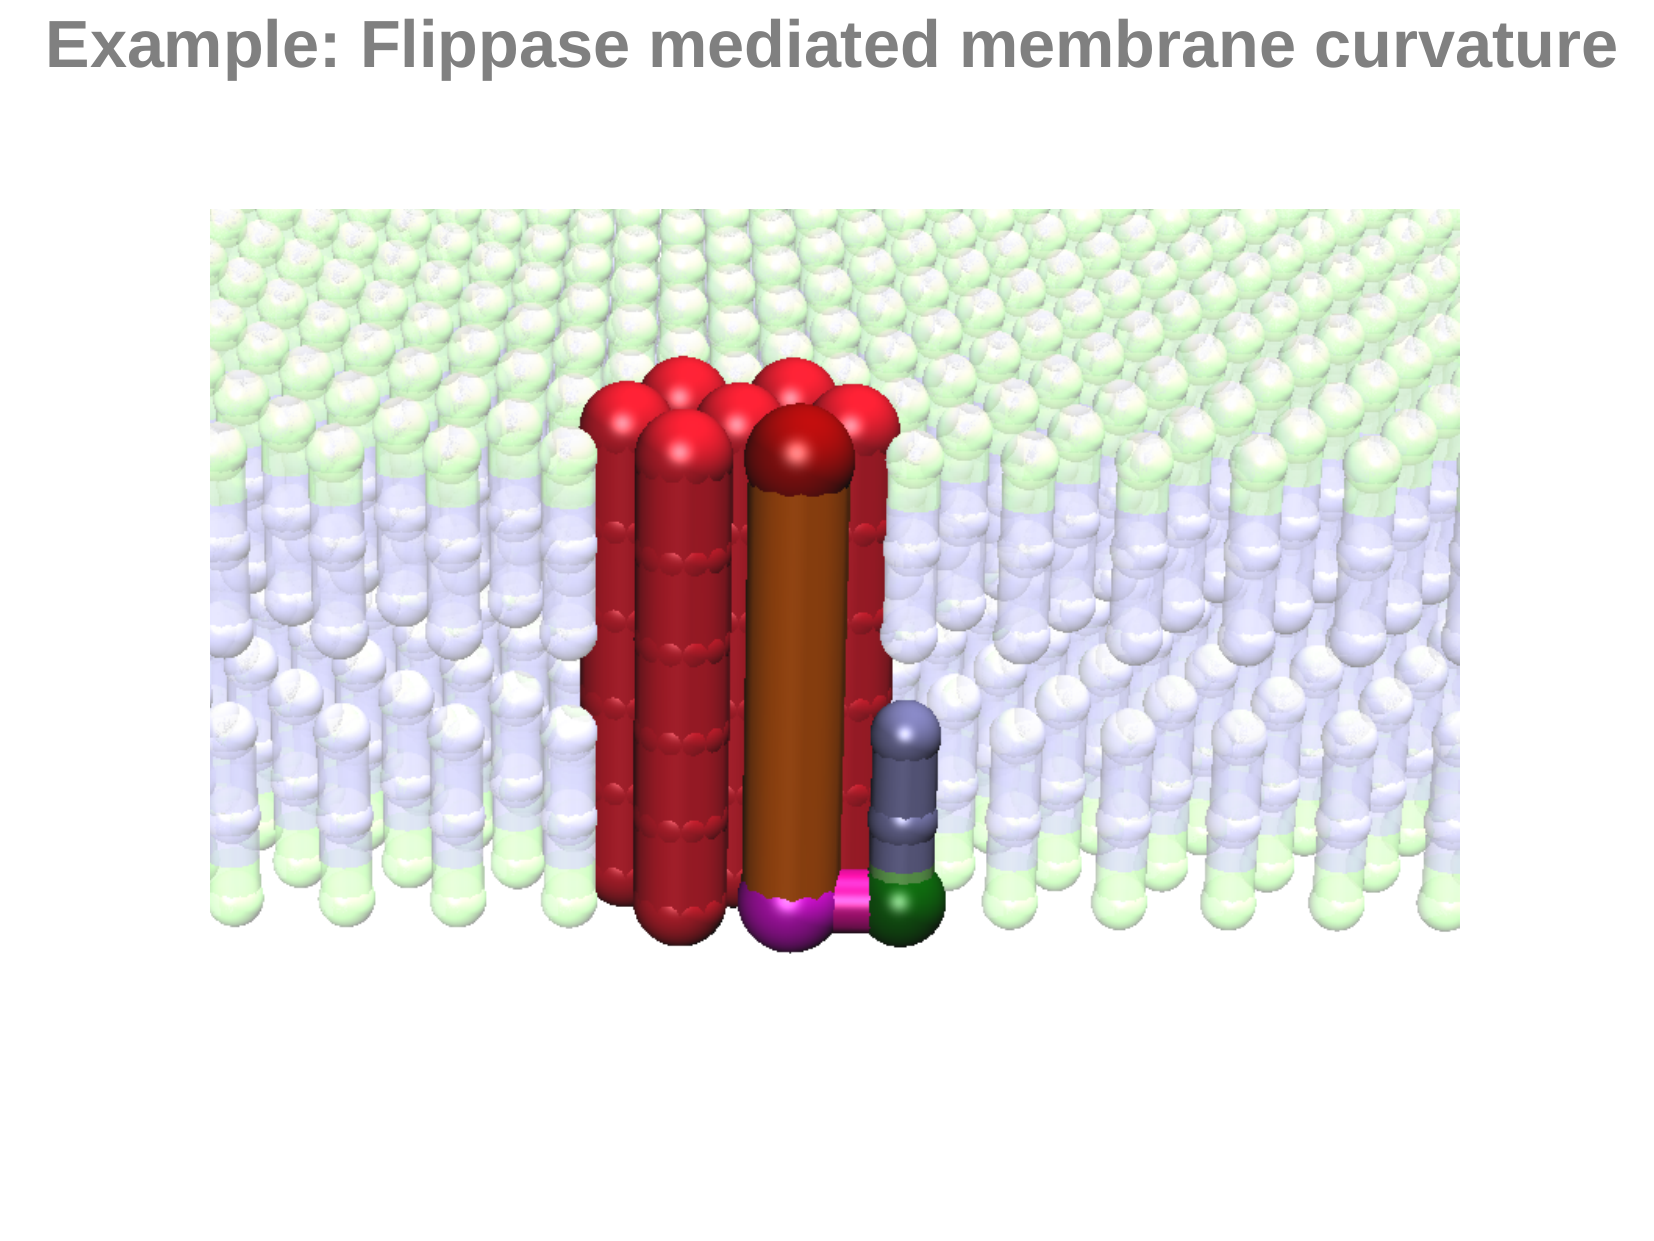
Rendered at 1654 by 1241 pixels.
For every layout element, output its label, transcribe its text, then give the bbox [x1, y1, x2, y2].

picture [210, 209, 1460, 1148]
text_box Example: Flippase mediated membrane curvature [0, 0, 1654, 92]
